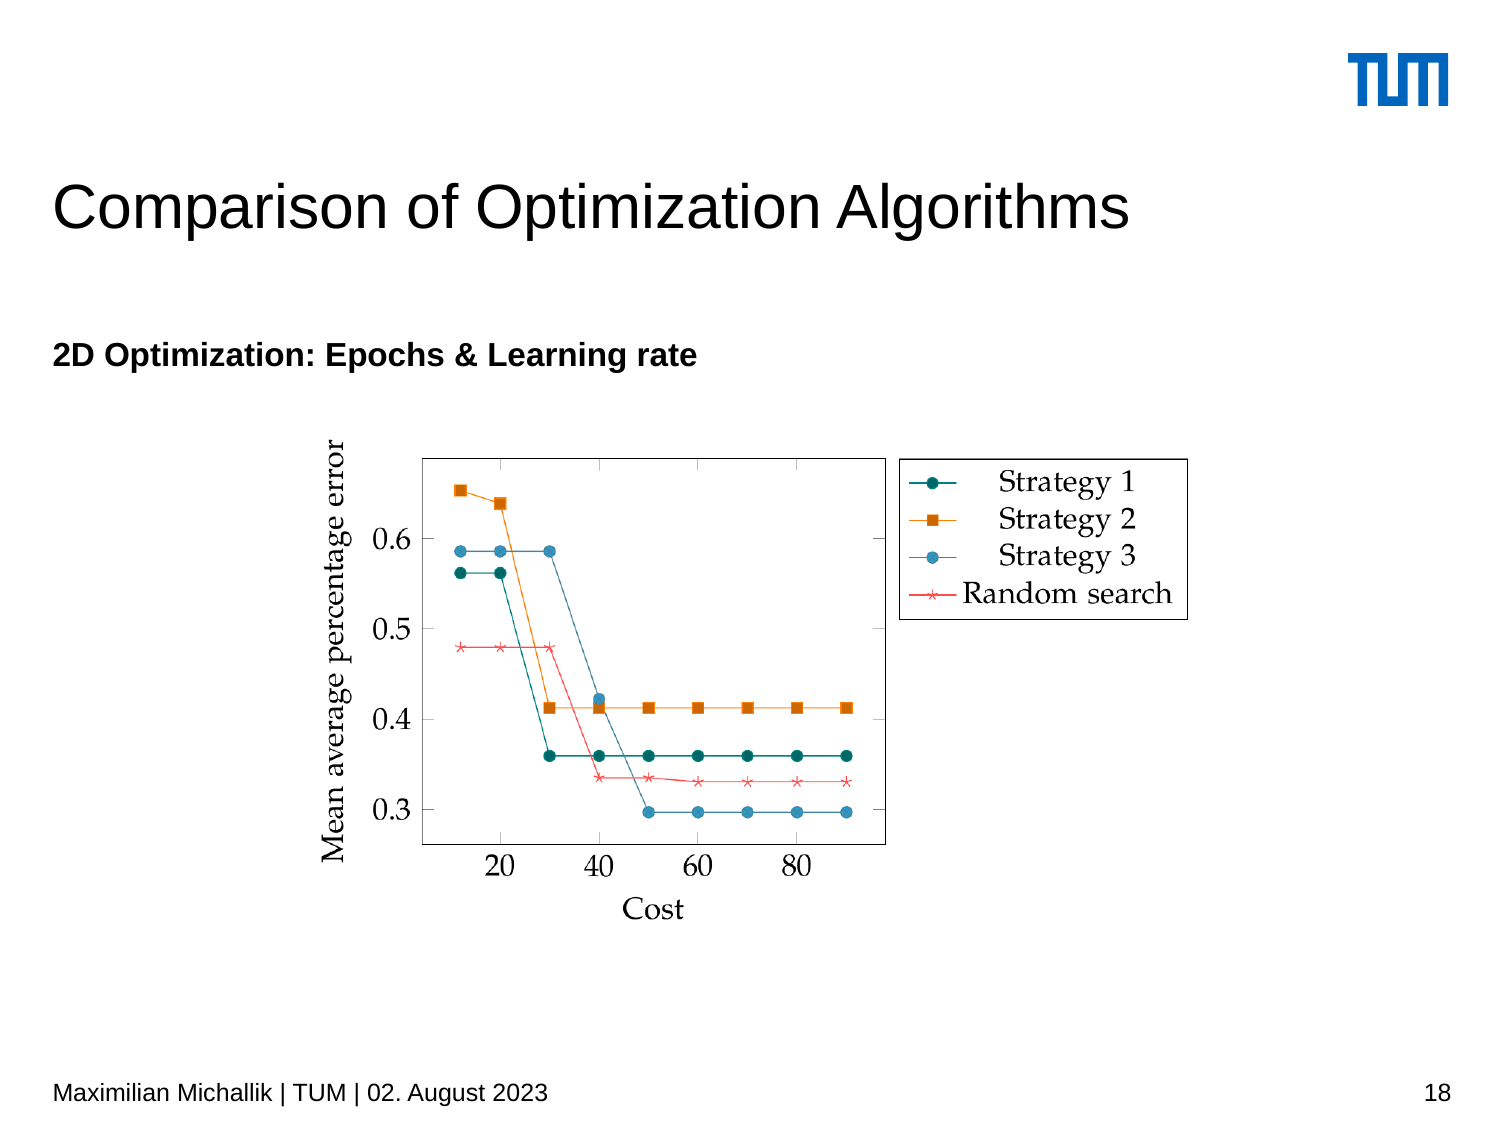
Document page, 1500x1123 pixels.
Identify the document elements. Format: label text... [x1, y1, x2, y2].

list 2D Optimization: Epochs & Learning rate [52, 330, 1453, 996]
title Comparison of Optimization Algorithms [52, 171, 1453, 242]
picture [306, 429, 1194, 934]
